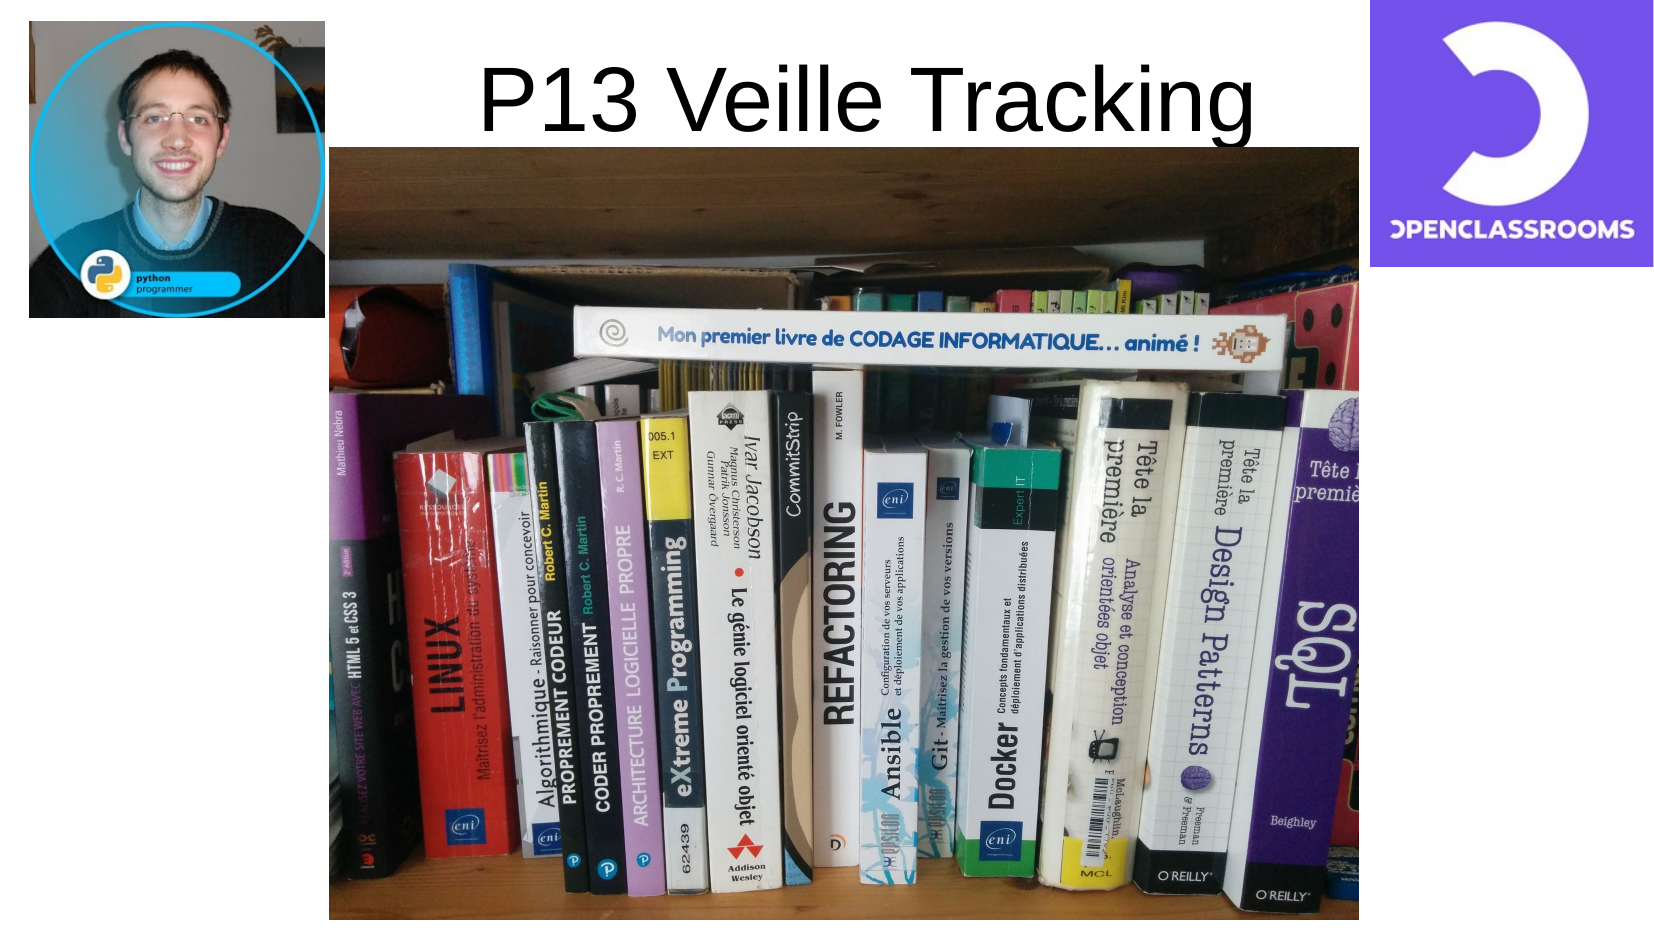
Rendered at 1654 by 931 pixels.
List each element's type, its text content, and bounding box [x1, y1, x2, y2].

picture [127, 299, 152, 309]
picture [154, 299, 230, 311]
picture [329, 147, 1359, 920]
title P13 Veille Tracking [325, 21, 1370, 178]
picture [1370, 0, 1654, 267]
picture [29, 21, 325, 318]
picture [158, 277, 170, 281]
